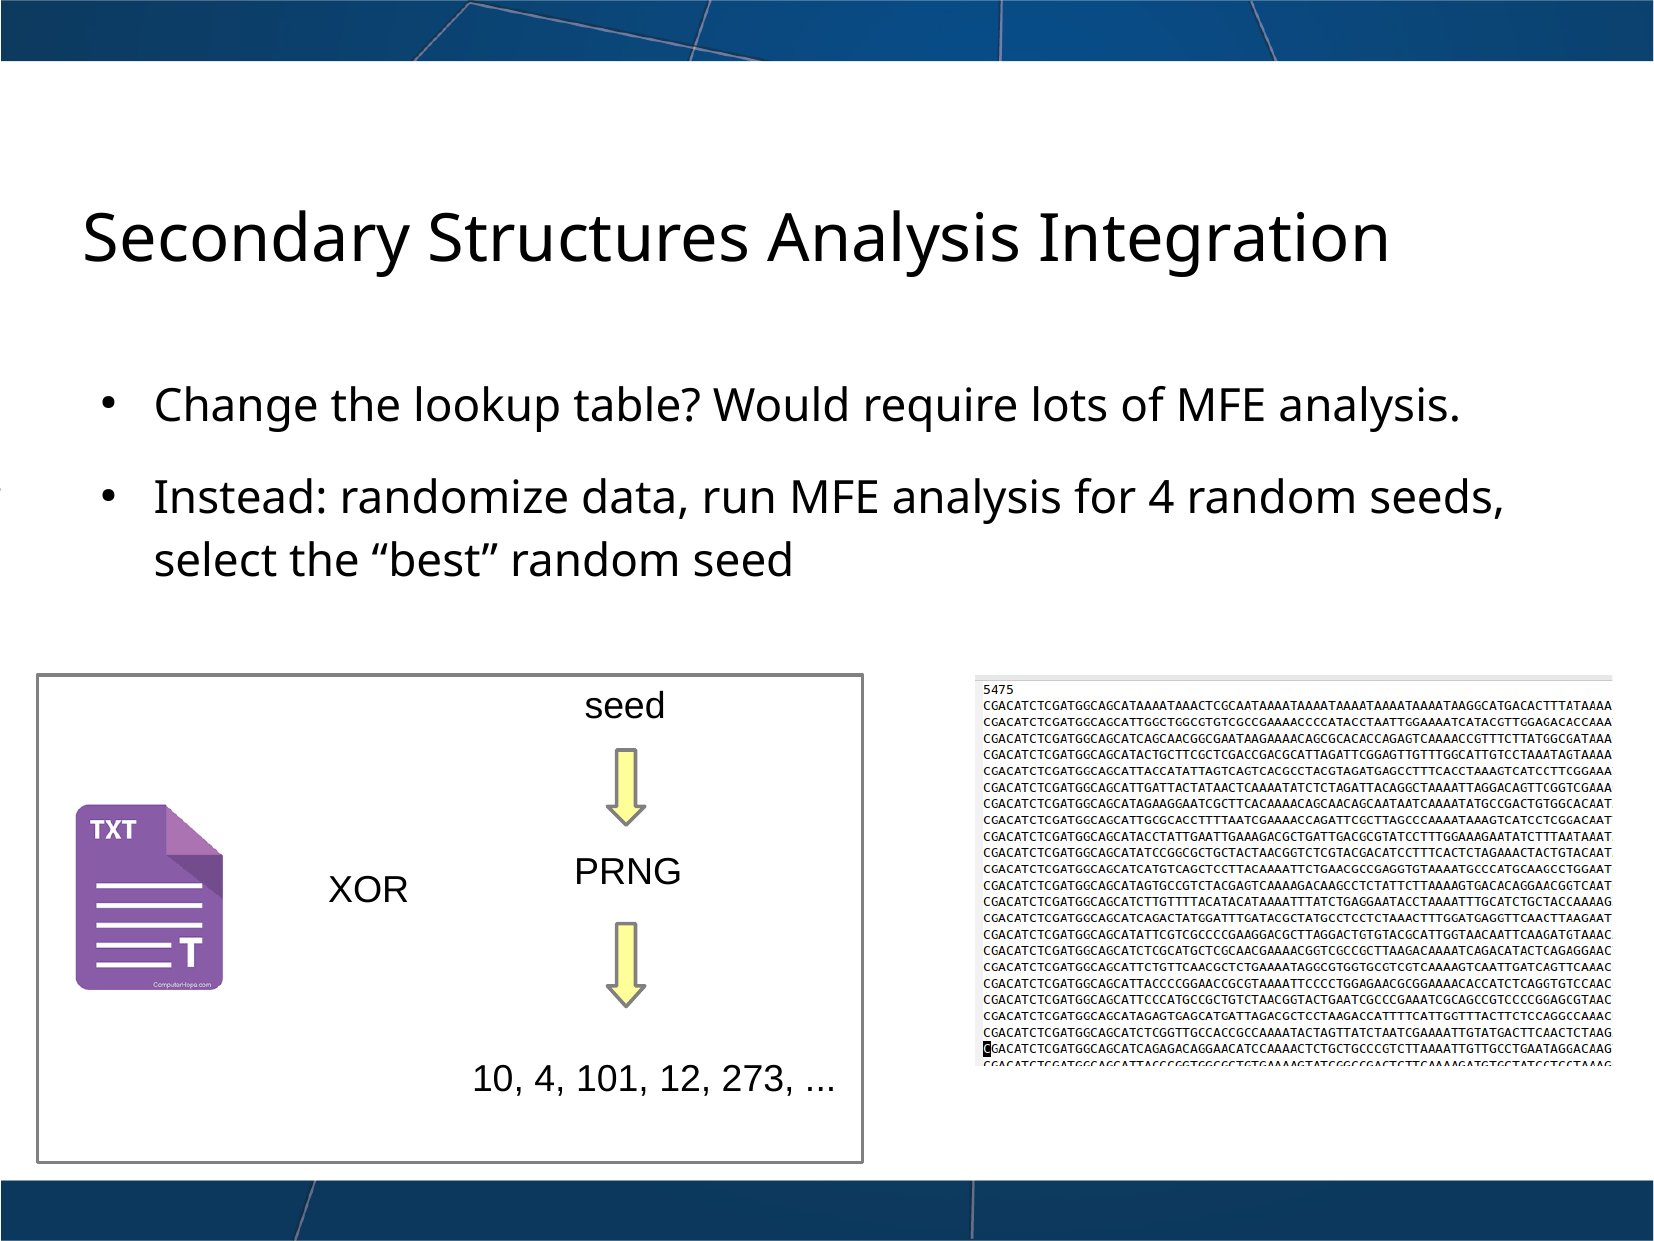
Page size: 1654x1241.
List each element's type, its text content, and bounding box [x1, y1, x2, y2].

text_box seed [569, 677, 681, 734]
text_box [607, 923, 645, 1007]
text_box [607, 750, 645, 826]
picture [0, 0, 1654, 1241]
text_box XOR [313, 860, 425, 918]
title Secondary Structures Analysis Integration [82, 132, 1571, 340]
list Change the lookup table? Would require lots of MFE analysis. Instead: randomize data, run MFE analysis for 4 random seeds, select the “best” random seed [82, 372, 1571, 1093]
text_box [37, 674, 863, 1163]
text_box PRNG [559, 842, 698, 900]
text_box 10, 4, 101, 12, 273, ... [457, 1050, 852, 1107]
